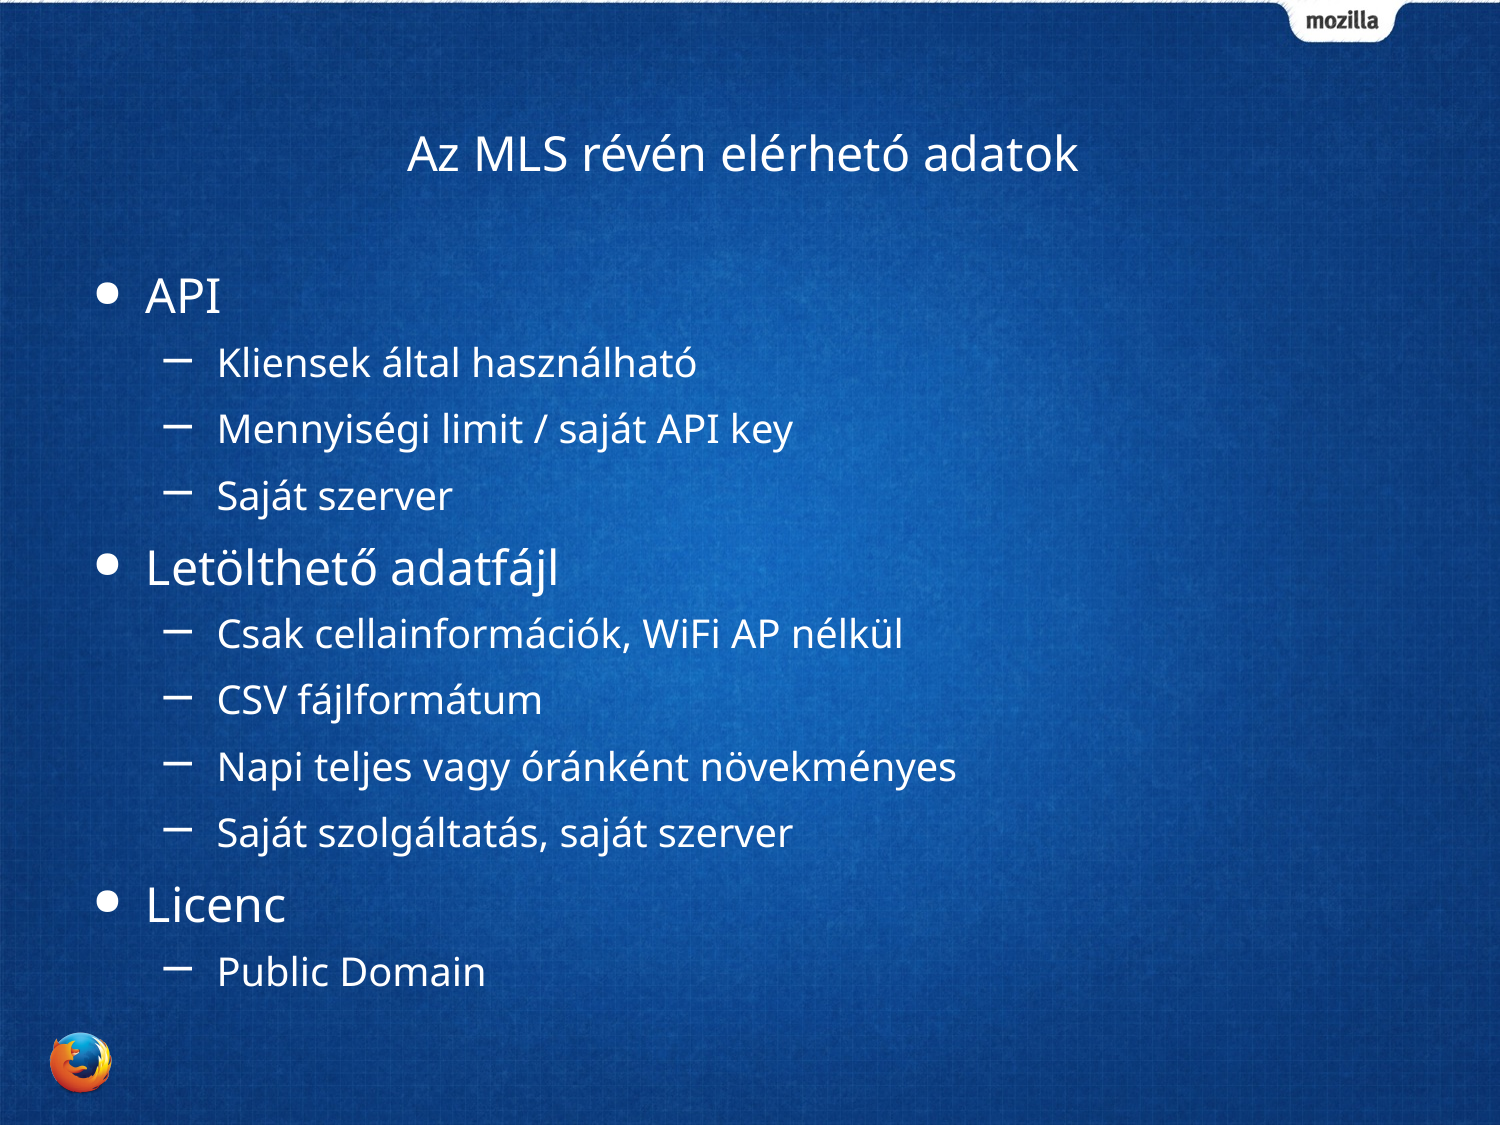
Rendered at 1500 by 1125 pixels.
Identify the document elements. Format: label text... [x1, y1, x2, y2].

picture [0, 0, 1500, 1125]
title Az MLS révén elérhetó adatok [75, 45, 1425, 233]
list API Kliensek által használható Mennyiségi limit / saját API key Saját szerver Letölthető adatfájl Csak cellainformációk, WiFi AP nélkül CSV fájlformátum Napi teljes vagy óránként növekményes Saját szolgáltatás, saját szerver Licenc Public Domain [75, 262, 1425, 1005]
